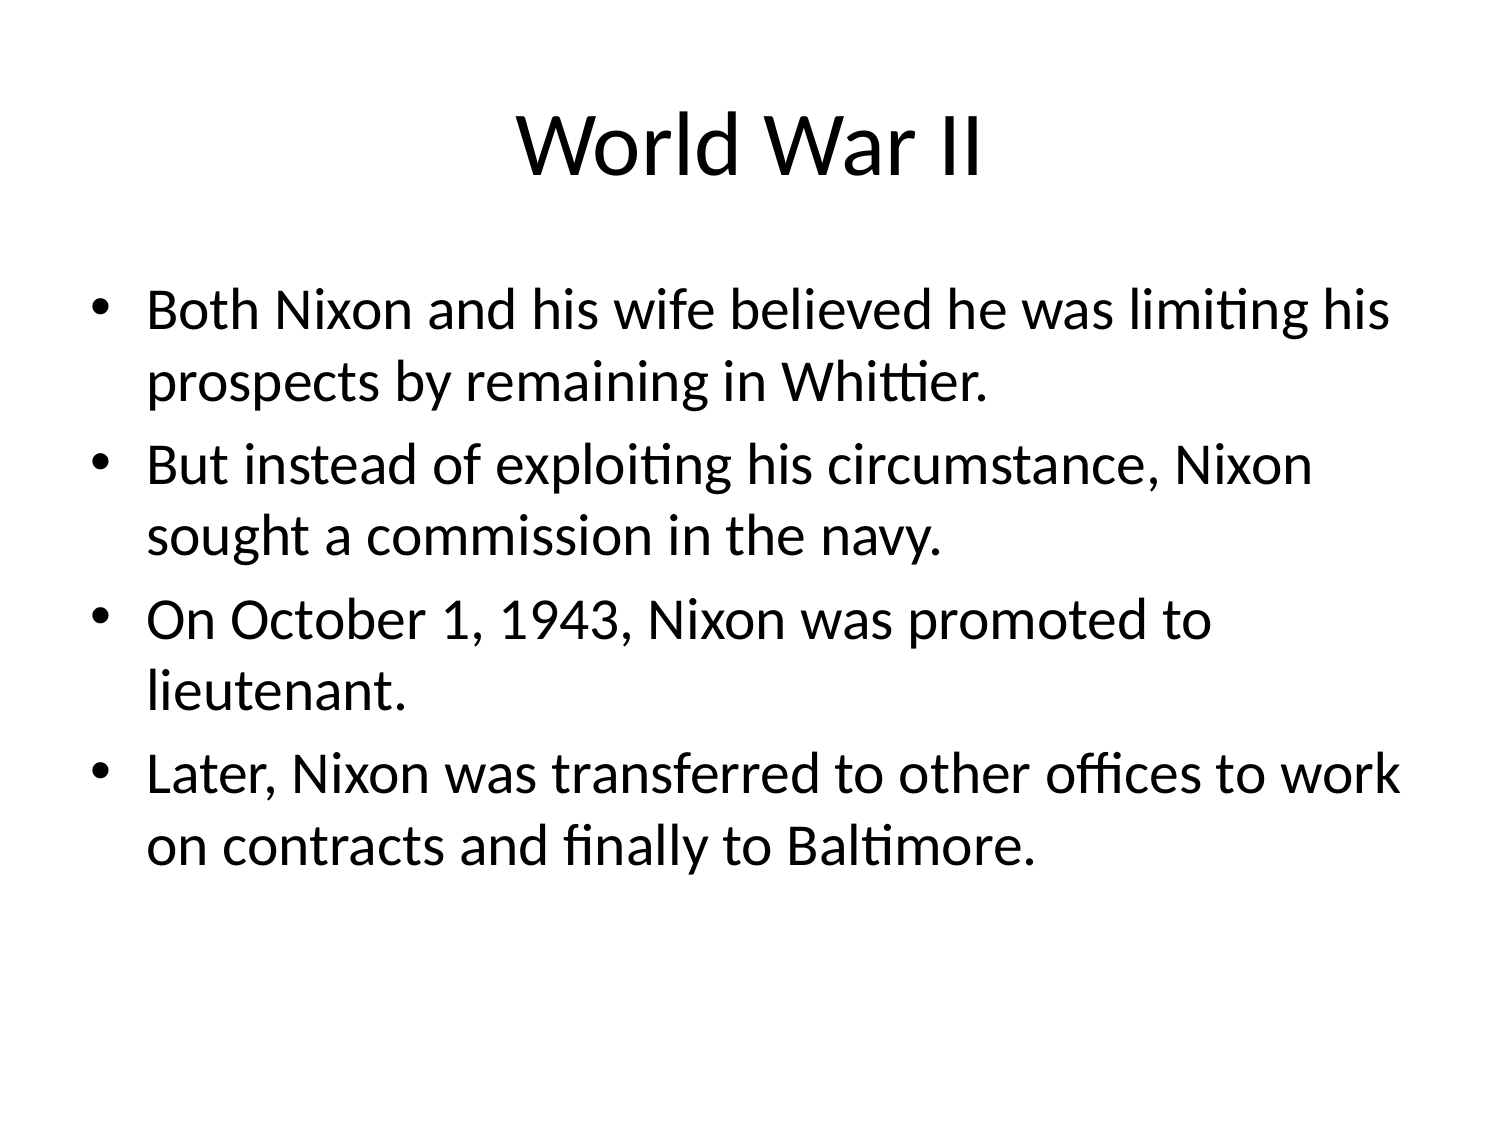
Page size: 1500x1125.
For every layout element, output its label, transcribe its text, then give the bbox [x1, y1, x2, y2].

title World War II [75, 45, 1425, 233]
list Both Nixon and his wife believed he was limiting his prospects by remaining in Whittier. But instead of exploiting his circumstance, Nixon sought a commission in the navy. On October 1, 1943, Nixon was promoted to lieutenant. Later, Nixon was transferred to other offices to work on contracts and finally to Baltimore. [75, 262, 1425, 1005]
